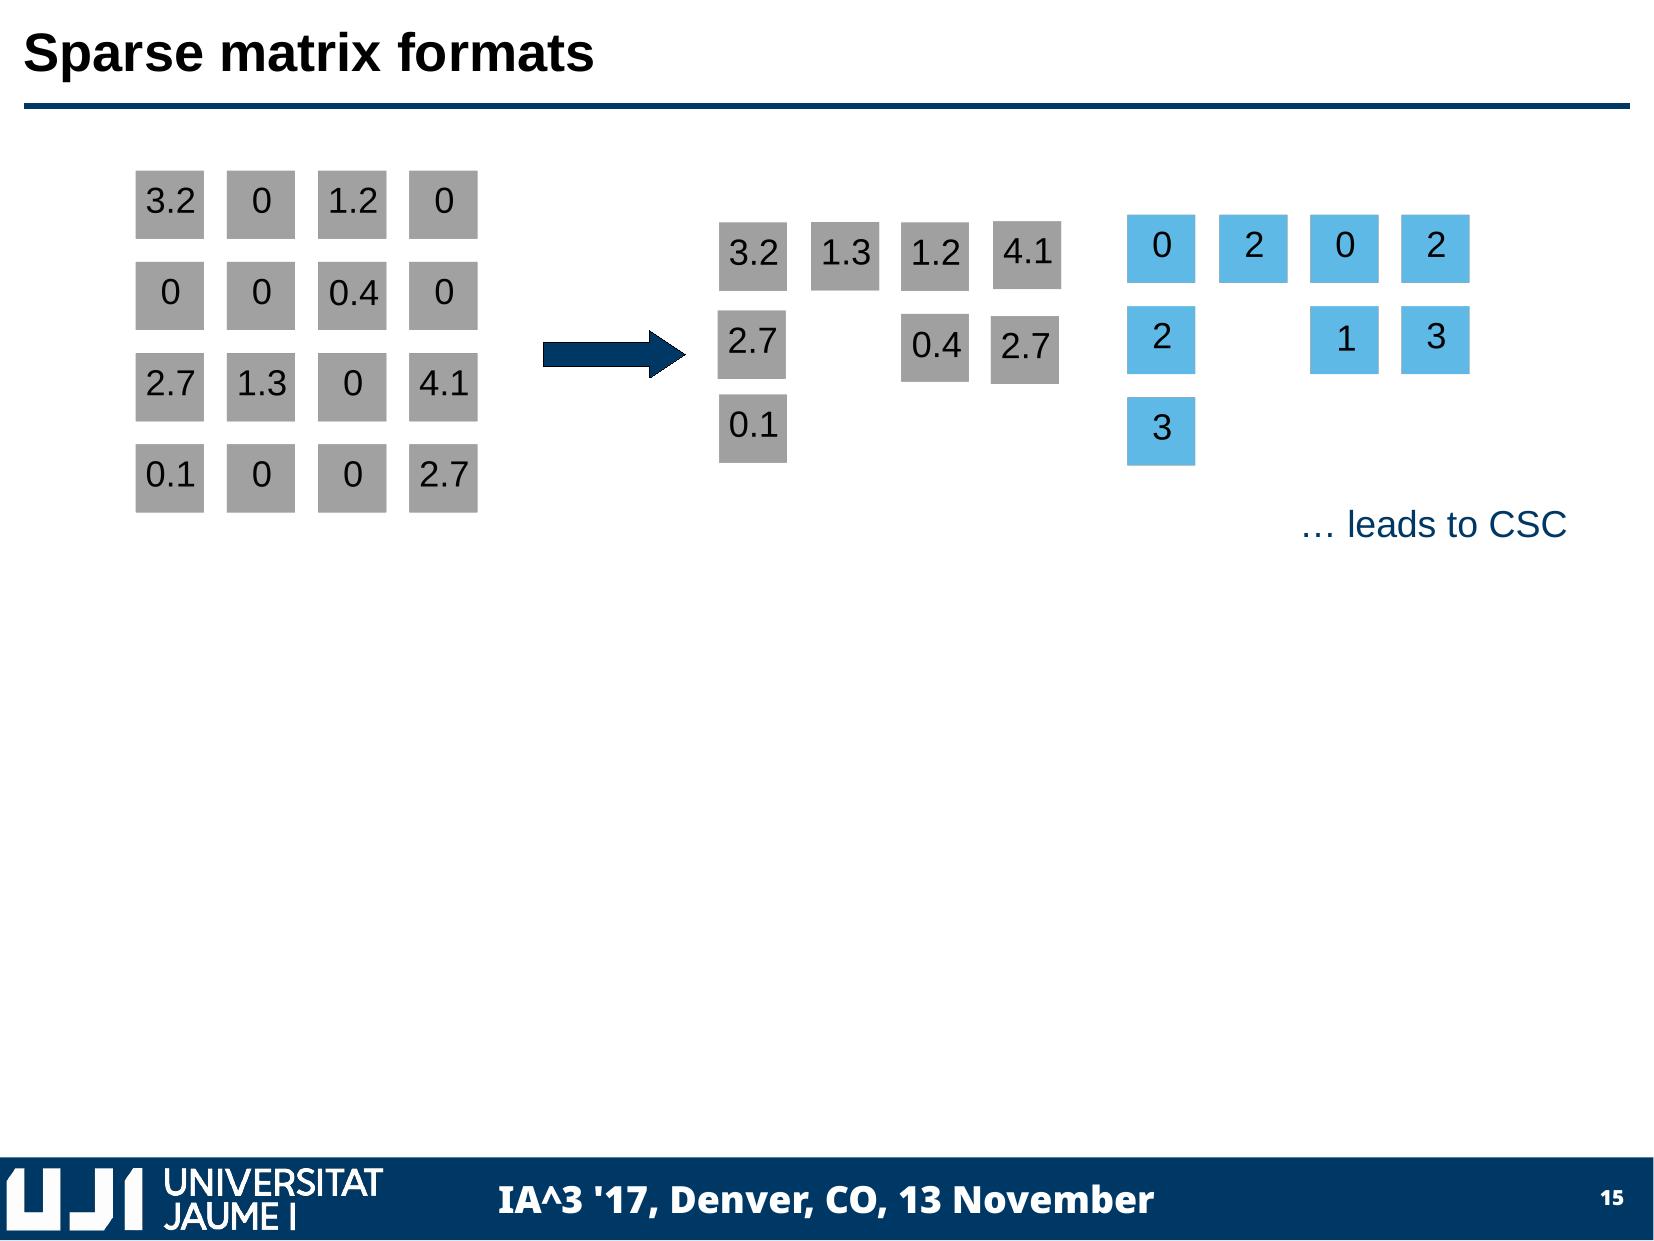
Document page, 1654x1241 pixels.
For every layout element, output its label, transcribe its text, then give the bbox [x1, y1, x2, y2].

text_box … leads to CSC [1284, 496, 1583, 553]
picture [128, 163, 485, 520]
text_box [543, 330, 686, 378]
picture [710, 207, 1477, 473]
picture [0, 1158, 390, 1241]
title Sparse matrix formats [23, 0, 1630, 107]
